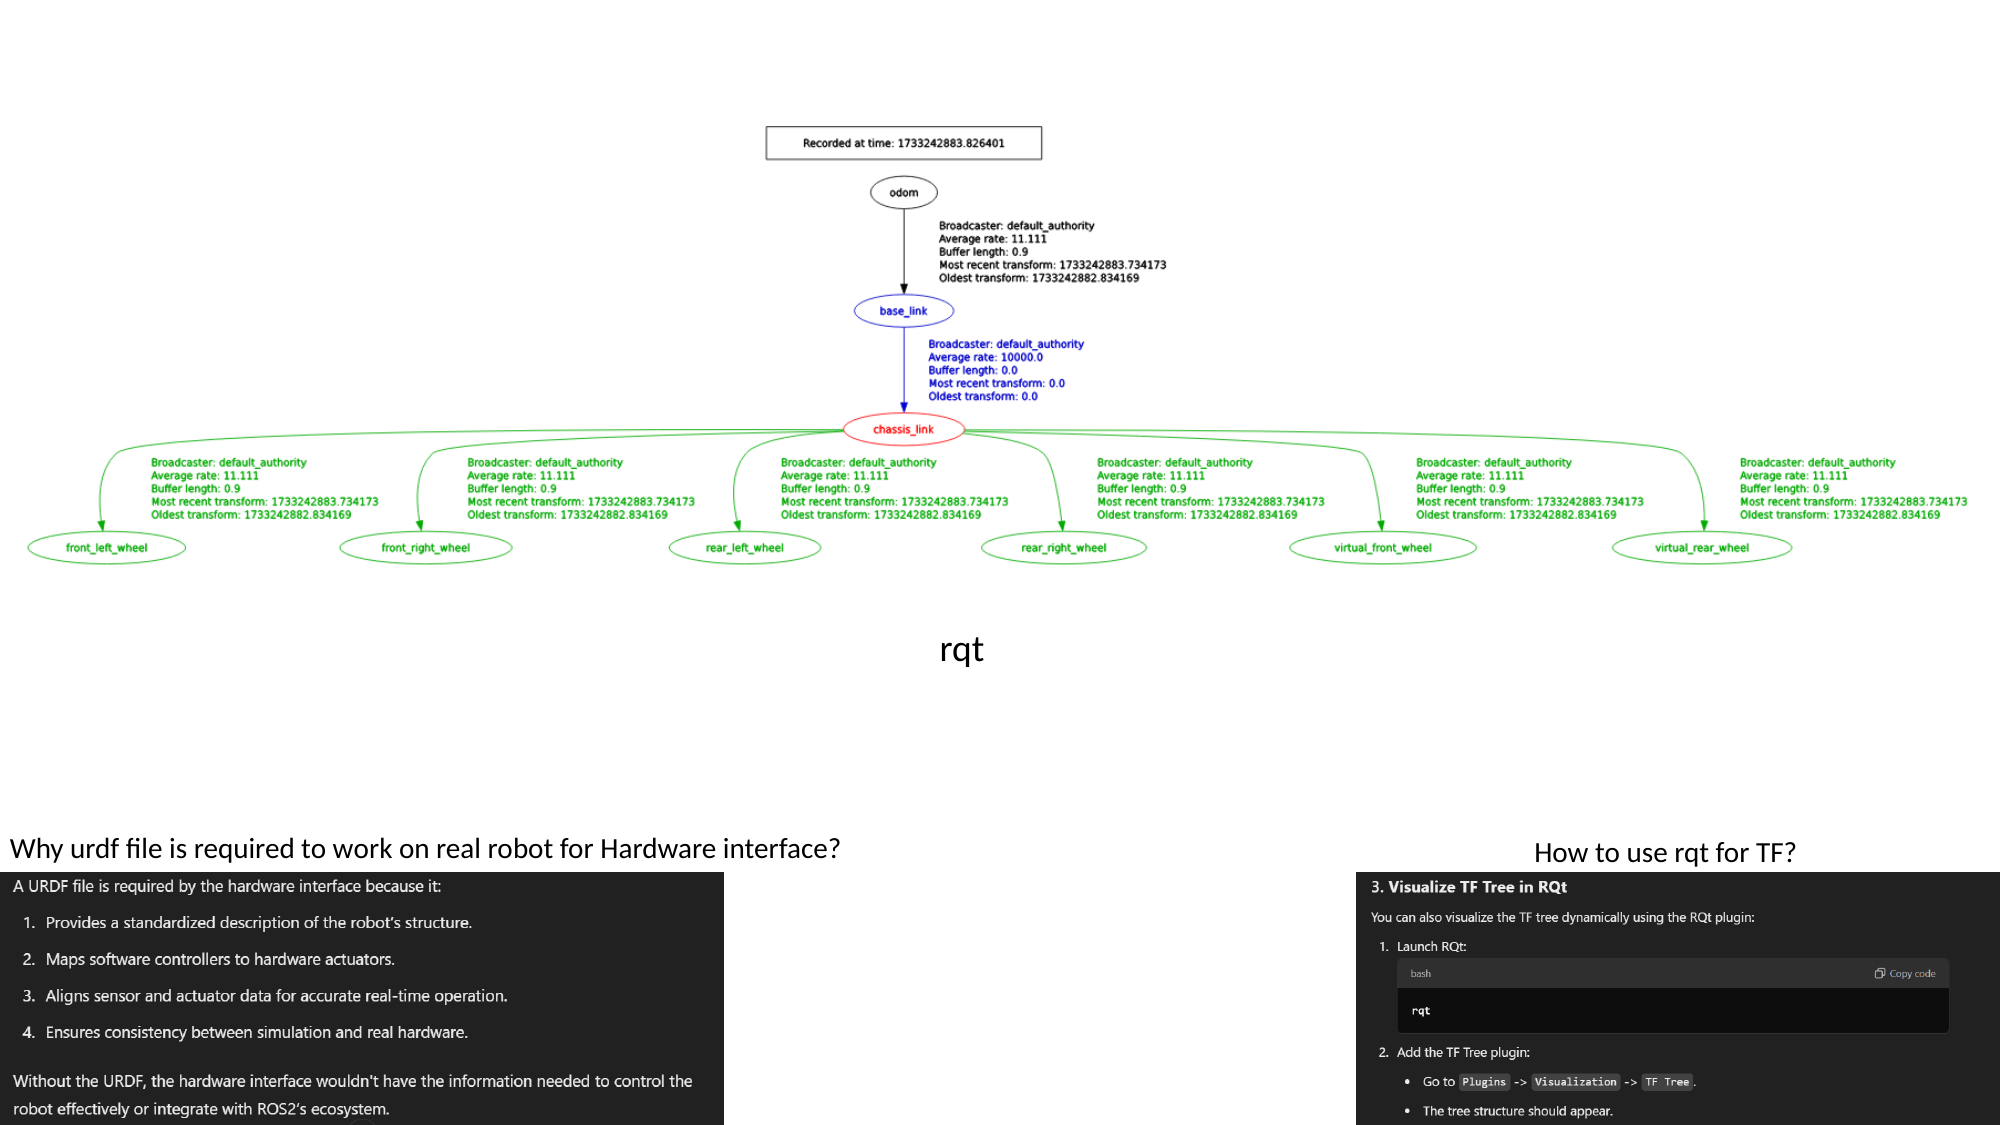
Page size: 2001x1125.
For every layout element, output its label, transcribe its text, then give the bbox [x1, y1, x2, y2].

picture [0, 44, 2000, 590]
picture [0, 873, 724, 1125]
text_box rqt [924, 616, 1000, 677]
picture [1356, 872, 2000, 1125]
text_box How to use rqt for TF? [1519, 826, 1813, 877]
text_box Why urdf file is required to work on real robot for Hardware interface? [0, 822, 857, 873]
